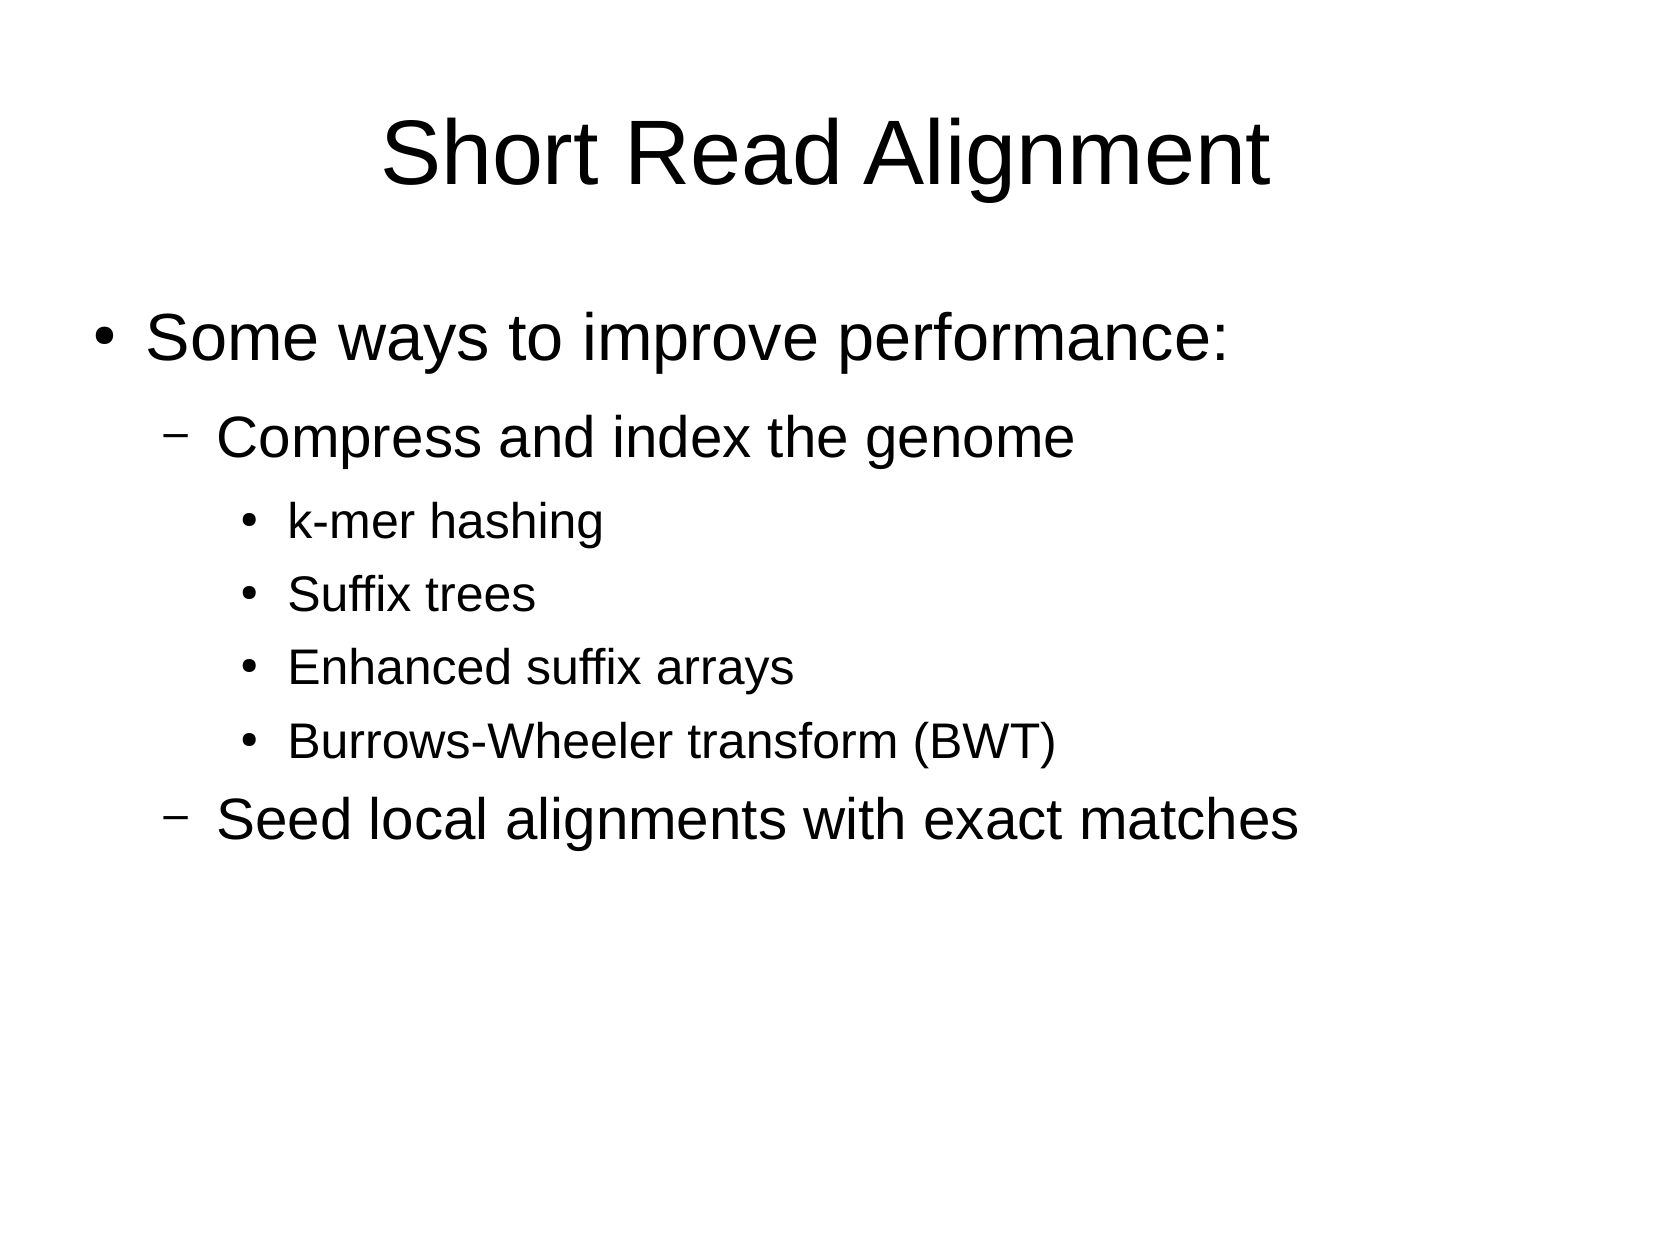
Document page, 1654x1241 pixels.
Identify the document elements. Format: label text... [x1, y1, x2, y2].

list Some ways to improve performance: Compress and index the genome k-mer hashing Suffix trees Enhanced suffix arrays Burrows-Wheeler transform (BWT) Seed local alignments with exact matches [75, 300, 1530, 1020]
title Short Read Alignment [82, 49, 1571, 257]
